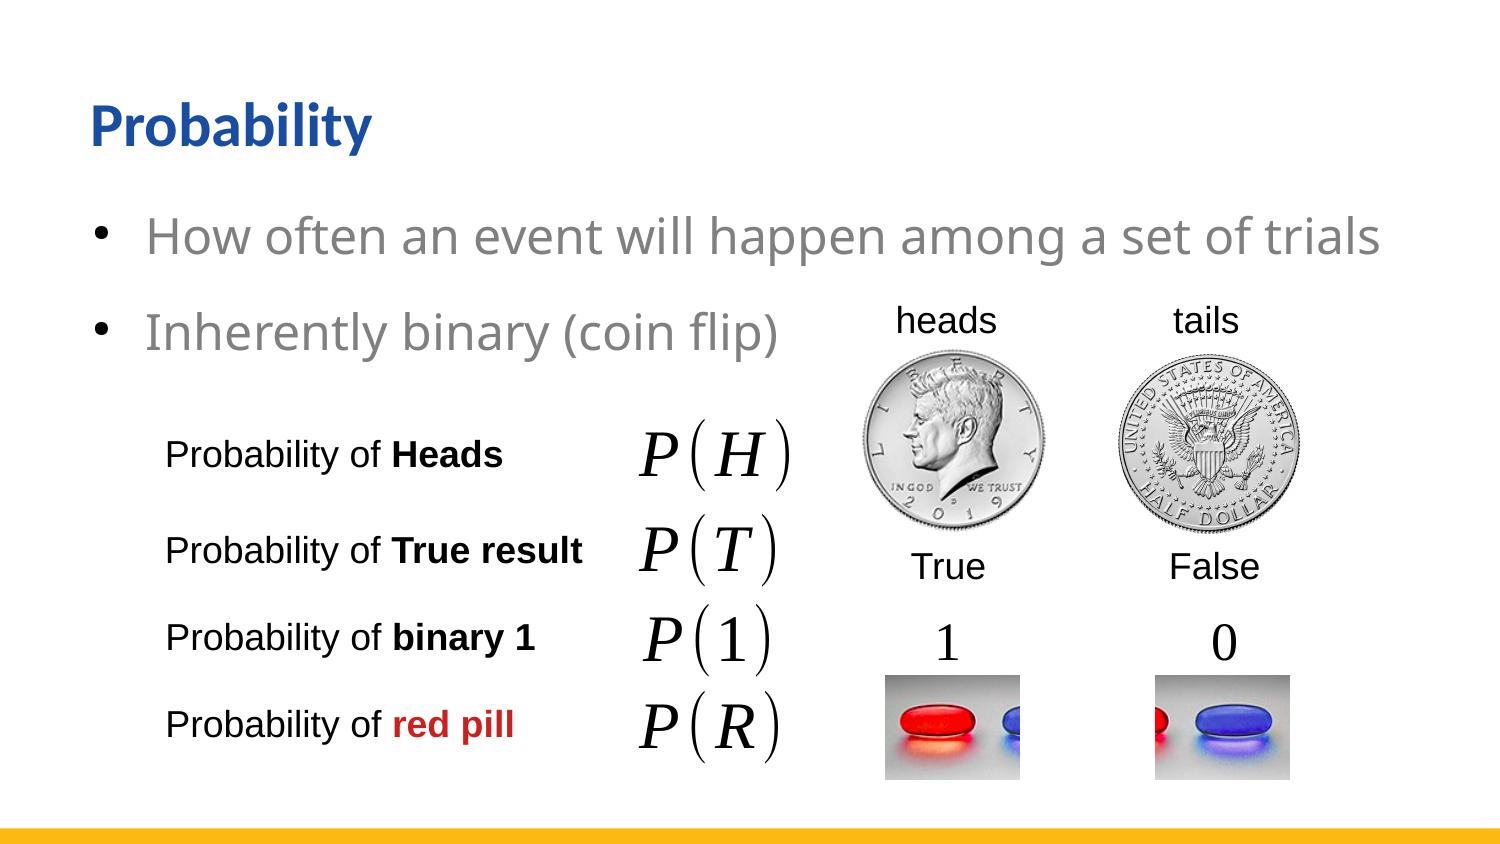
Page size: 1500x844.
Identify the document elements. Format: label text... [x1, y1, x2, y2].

chart [630, 687, 790, 768]
chart [633, 600, 781, 680]
picture [862, 348, 1046, 533]
list How often an event will happen among a set of trials Inherently binary (coin flip) [75, 197, 1425, 687]
chart [630, 415, 802, 496]
title Probability [75, 0, 1425, 197]
picture [1117, 352, 1301, 537]
text_box False [1154, 538, 1286, 596]
text_box Probability of Heads [150, 426, 586, 484]
text_box heads [880, 292, 1023, 350]
text_box 1 [919, 615, 977, 675]
text_box Probability of red pill [150, 696, 562, 795]
text_box tails [1158, 292, 1265, 350]
picture [1155, 675, 1291, 780]
text_box 0 [1196, 615, 1254, 675]
text_box True [895, 538, 1012, 596]
text_box Probability of binary 1 [150, 609, 571, 708]
chart [630, 510, 788, 590]
text_box Probability of True result [150, 522, 616, 622]
picture [885, 675, 1020, 780]
